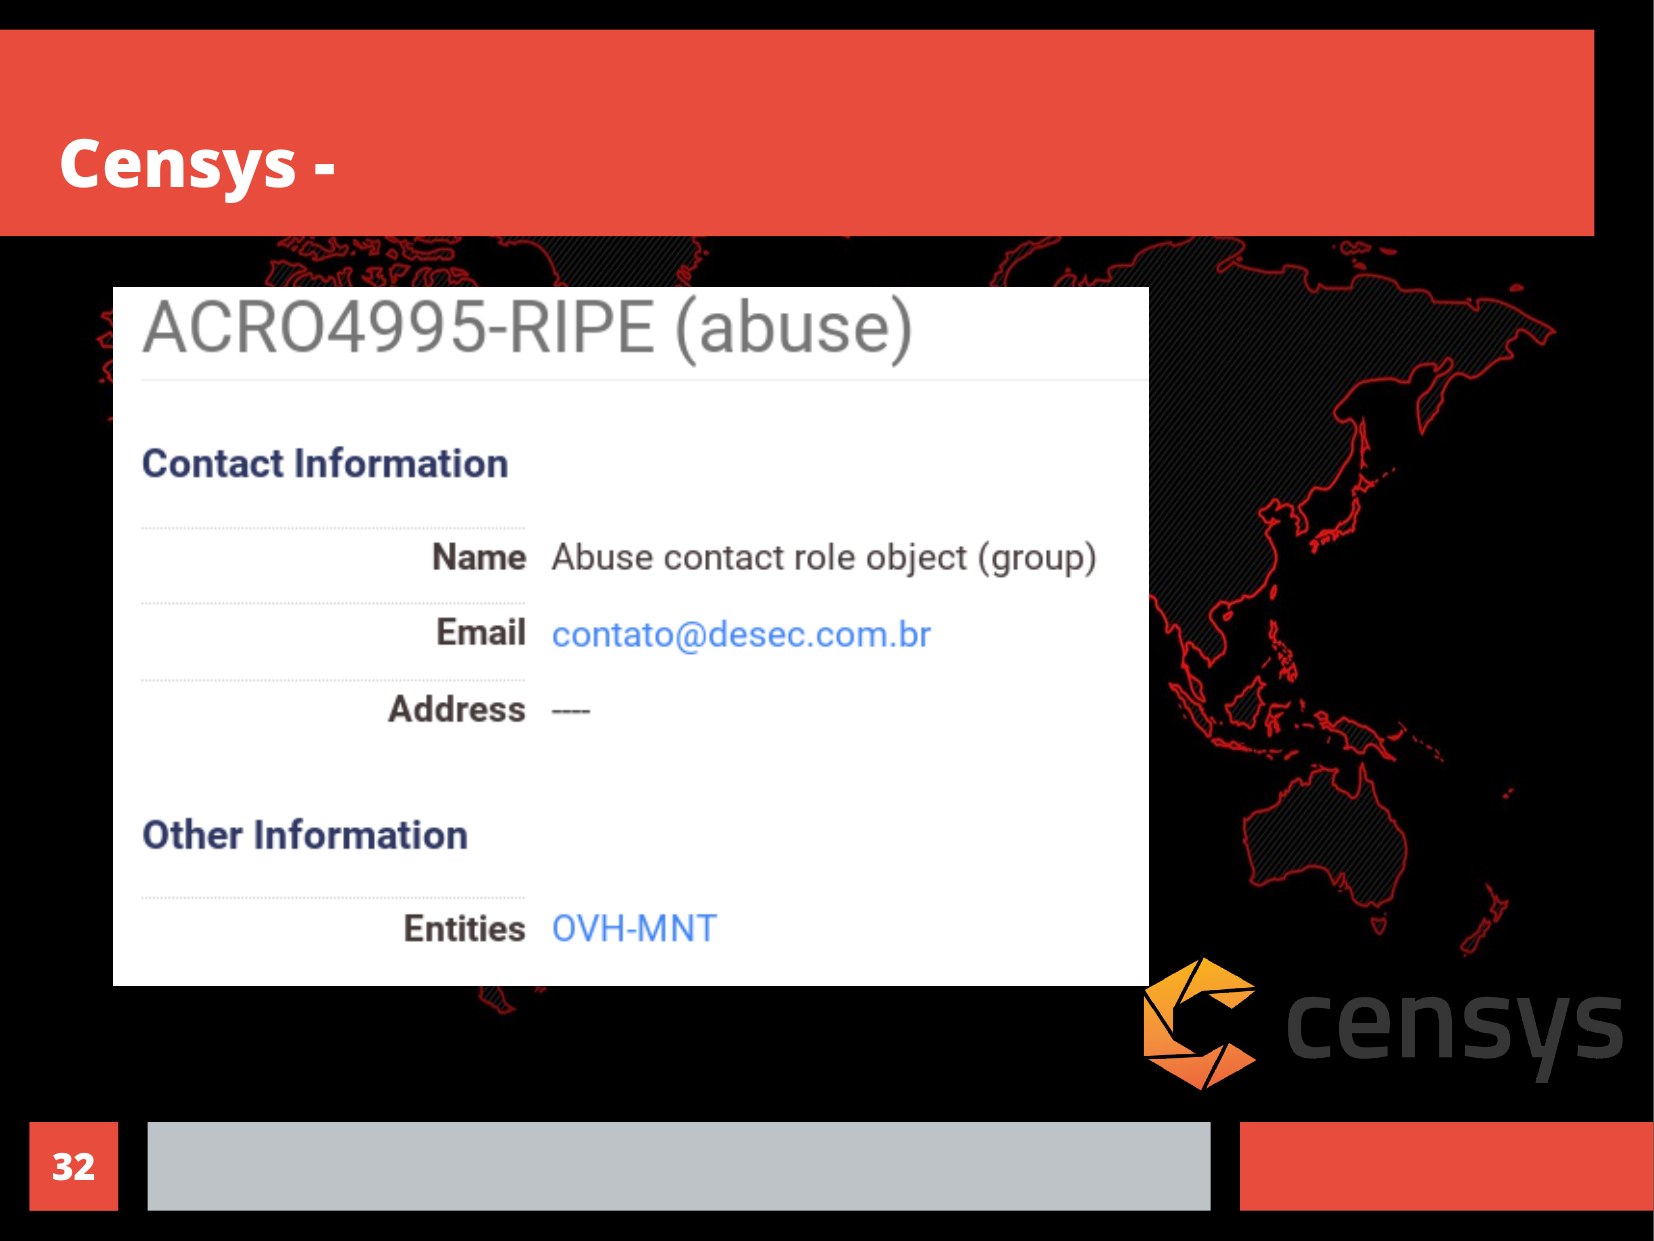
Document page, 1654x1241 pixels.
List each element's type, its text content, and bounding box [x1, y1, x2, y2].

picture [0, 0, 1654, 1241]
title Censys - [59, 59, 1595, 207]
